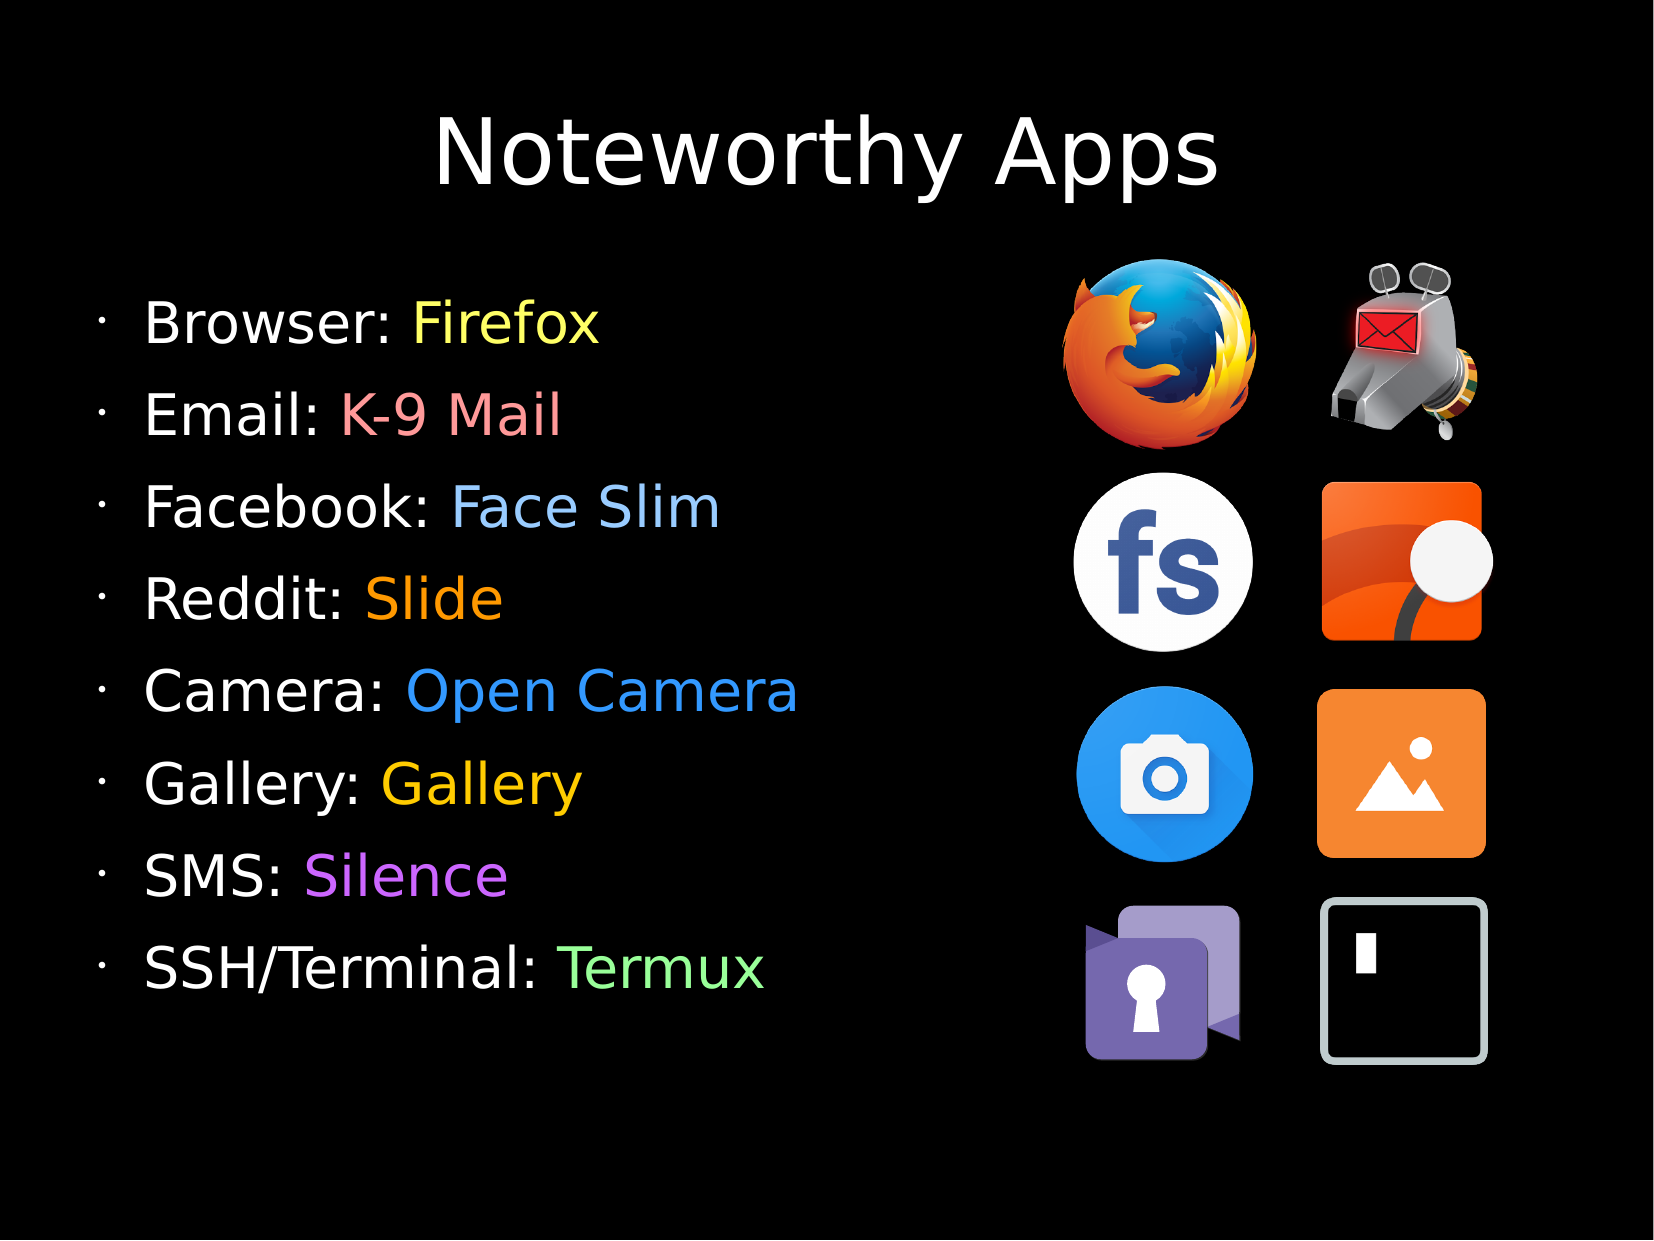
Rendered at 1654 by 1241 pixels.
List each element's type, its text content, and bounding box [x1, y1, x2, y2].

picture [1065, 885, 1261, 1081]
picture [1317, 689, 1486, 858]
picture [1305, 252, 1503, 451]
title Noteworthy Apps [82, 49, 1571, 257]
picture [1065, 464, 1261, 661]
picture [1068, 678, 1261, 871]
picture [1057, 254, 1261, 458]
picture [1320, 897, 1488, 1066]
picture [1302, 462, 1501, 661]
list Browser: Firefox Email: K-9 Mail Facebook: Face Slim Reddit: Slide Camera: Open Camera Gallery: Gallery SMS: Silence SSH/Terminal: Termux [82, 290, 1571, 1010]
